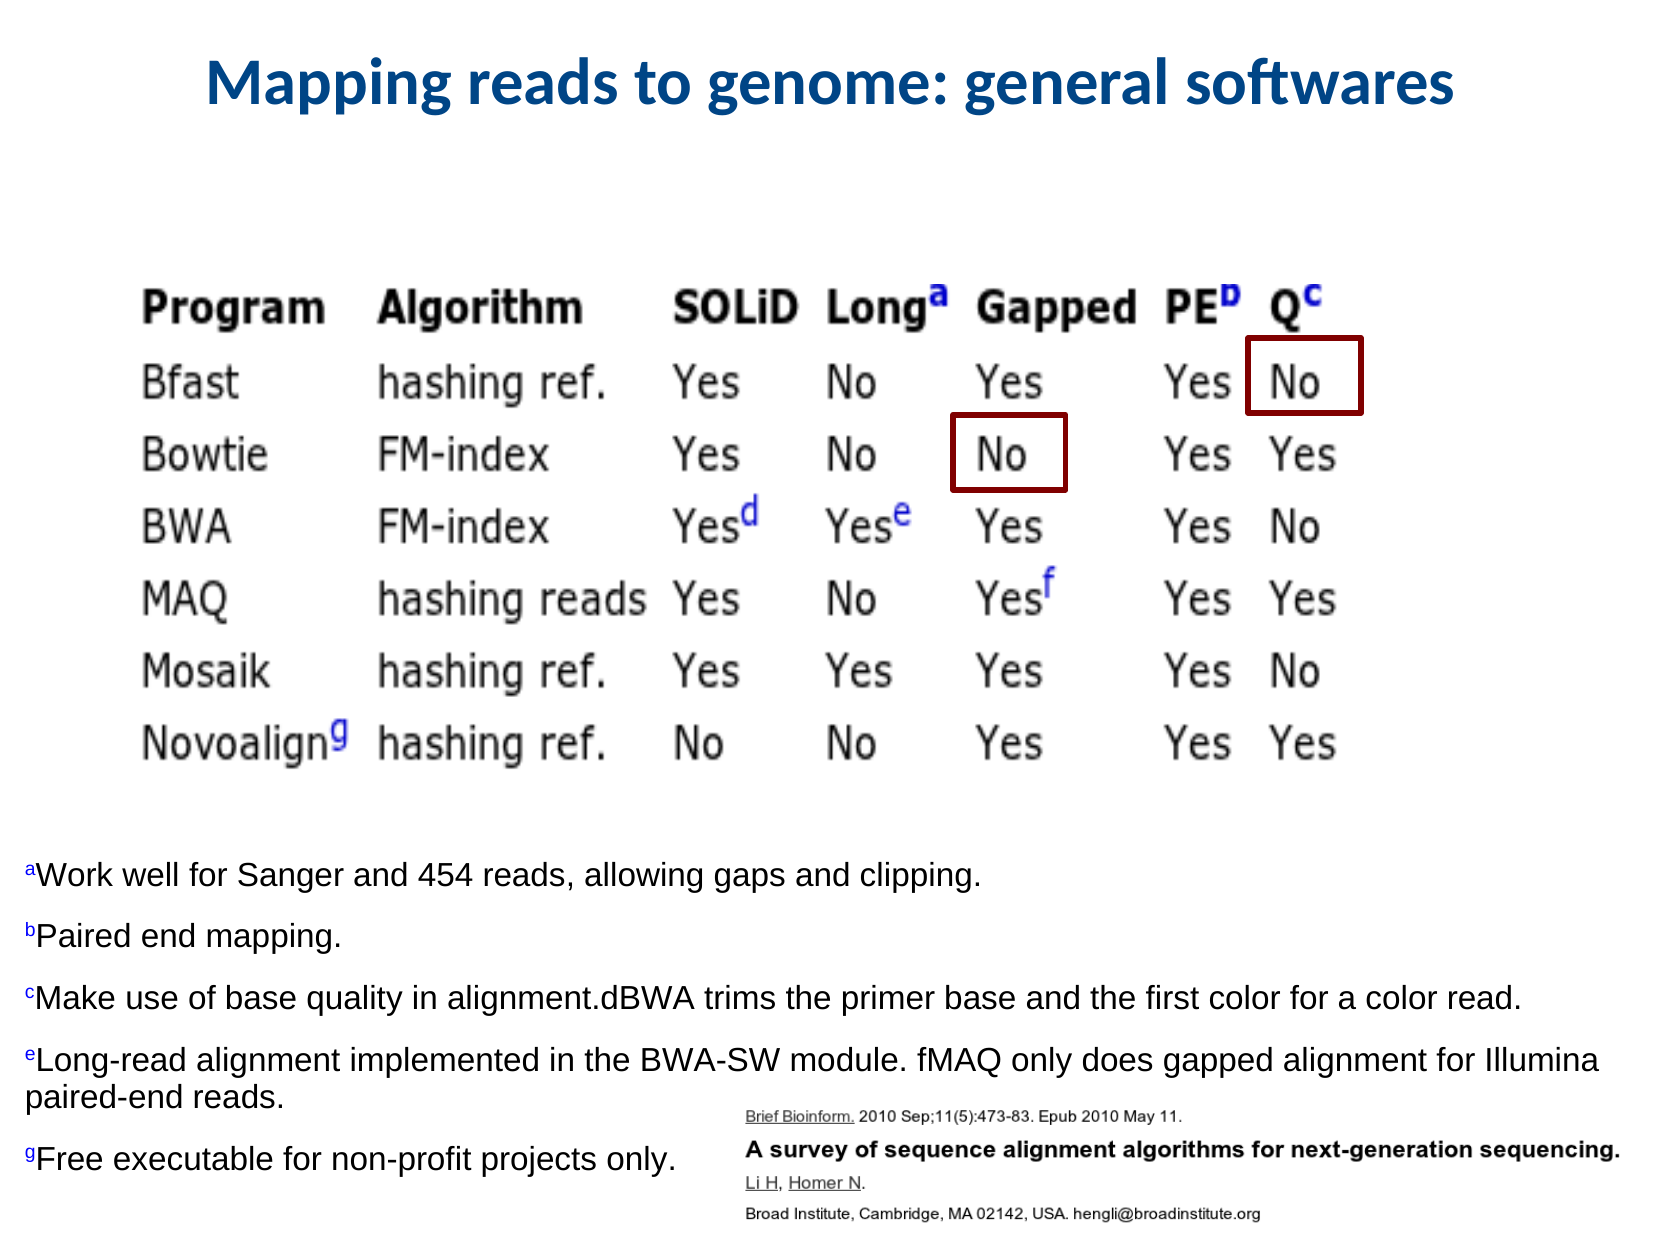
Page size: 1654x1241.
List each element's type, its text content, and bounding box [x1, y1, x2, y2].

picture [1251, 341, 1358, 410]
title Mapping reads to genome: general softwares [86, 9, 1576, 166]
picture [736, 1104, 1654, 1238]
picture [120, 284, 1358, 772]
text_box aWork well for Sanger and 454 reads, allowing gaps and clipping. bPaired end mapping. cMake use of base quality in alignment.dBWA trims the primer base and the first color for a color read. eLong-read alignment implemented in the BWA-SW module. fMAQ only does gapped alignment for Illumina paired-end reads. gFree executable for non-profit projects only. [10, 848, 1654, 1192]
